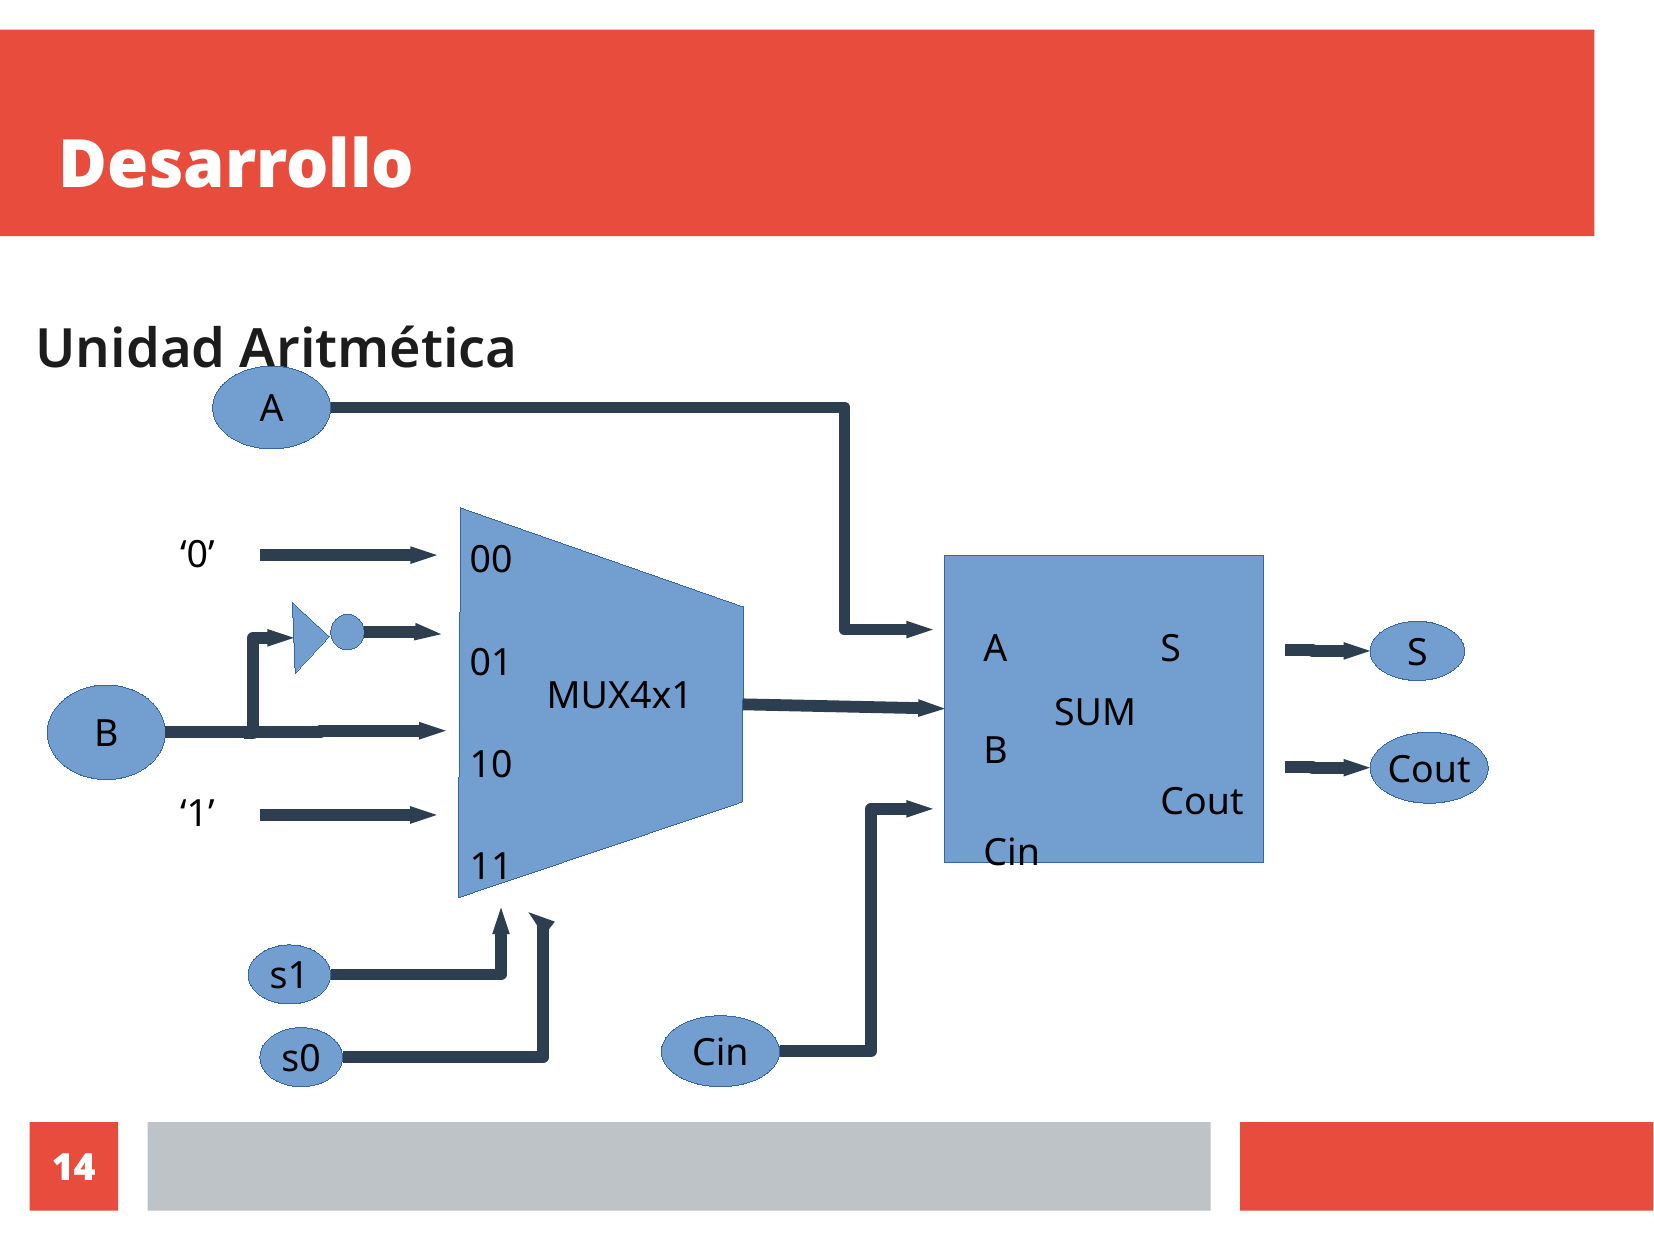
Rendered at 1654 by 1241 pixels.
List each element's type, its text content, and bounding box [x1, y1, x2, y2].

text_box MUX4x1 [531, 661, 733, 764]
text_box B [47, 685, 165, 780]
text_box [944, 555, 1264, 863]
list Unidad Aritmética [35, 309, 603, 390]
text_box SUM [1039, 677, 1170, 780]
text_box Cout [1370, 732, 1489, 804]
text_box s0 [259, 1027, 343, 1087]
text_box ‘1’ [165, 779, 260, 882]
text_box [460, 507, 510, 525]
title Desarrollo [59, 59, 1595, 207]
text_box [458, 532, 744, 898]
text_box S Cout [1145, 614, 1264, 847]
text_box [330, 614, 364, 650]
text_box ‘0’ [165, 519, 260, 591]
text_box s1 [248, 944, 331, 1004]
text_box 00 01 10 11 [454, 525, 532, 846]
text_box [1099, 780, 1264, 863]
text_box [292, 602, 330, 674]
text_box S [1370, 621, 1465, 681]
text_box Cin [661, 1015, 780, 1087]
text_box A [212, 366, 331, 449]
text_box A B Cin [968, 614, 1099, 891]
